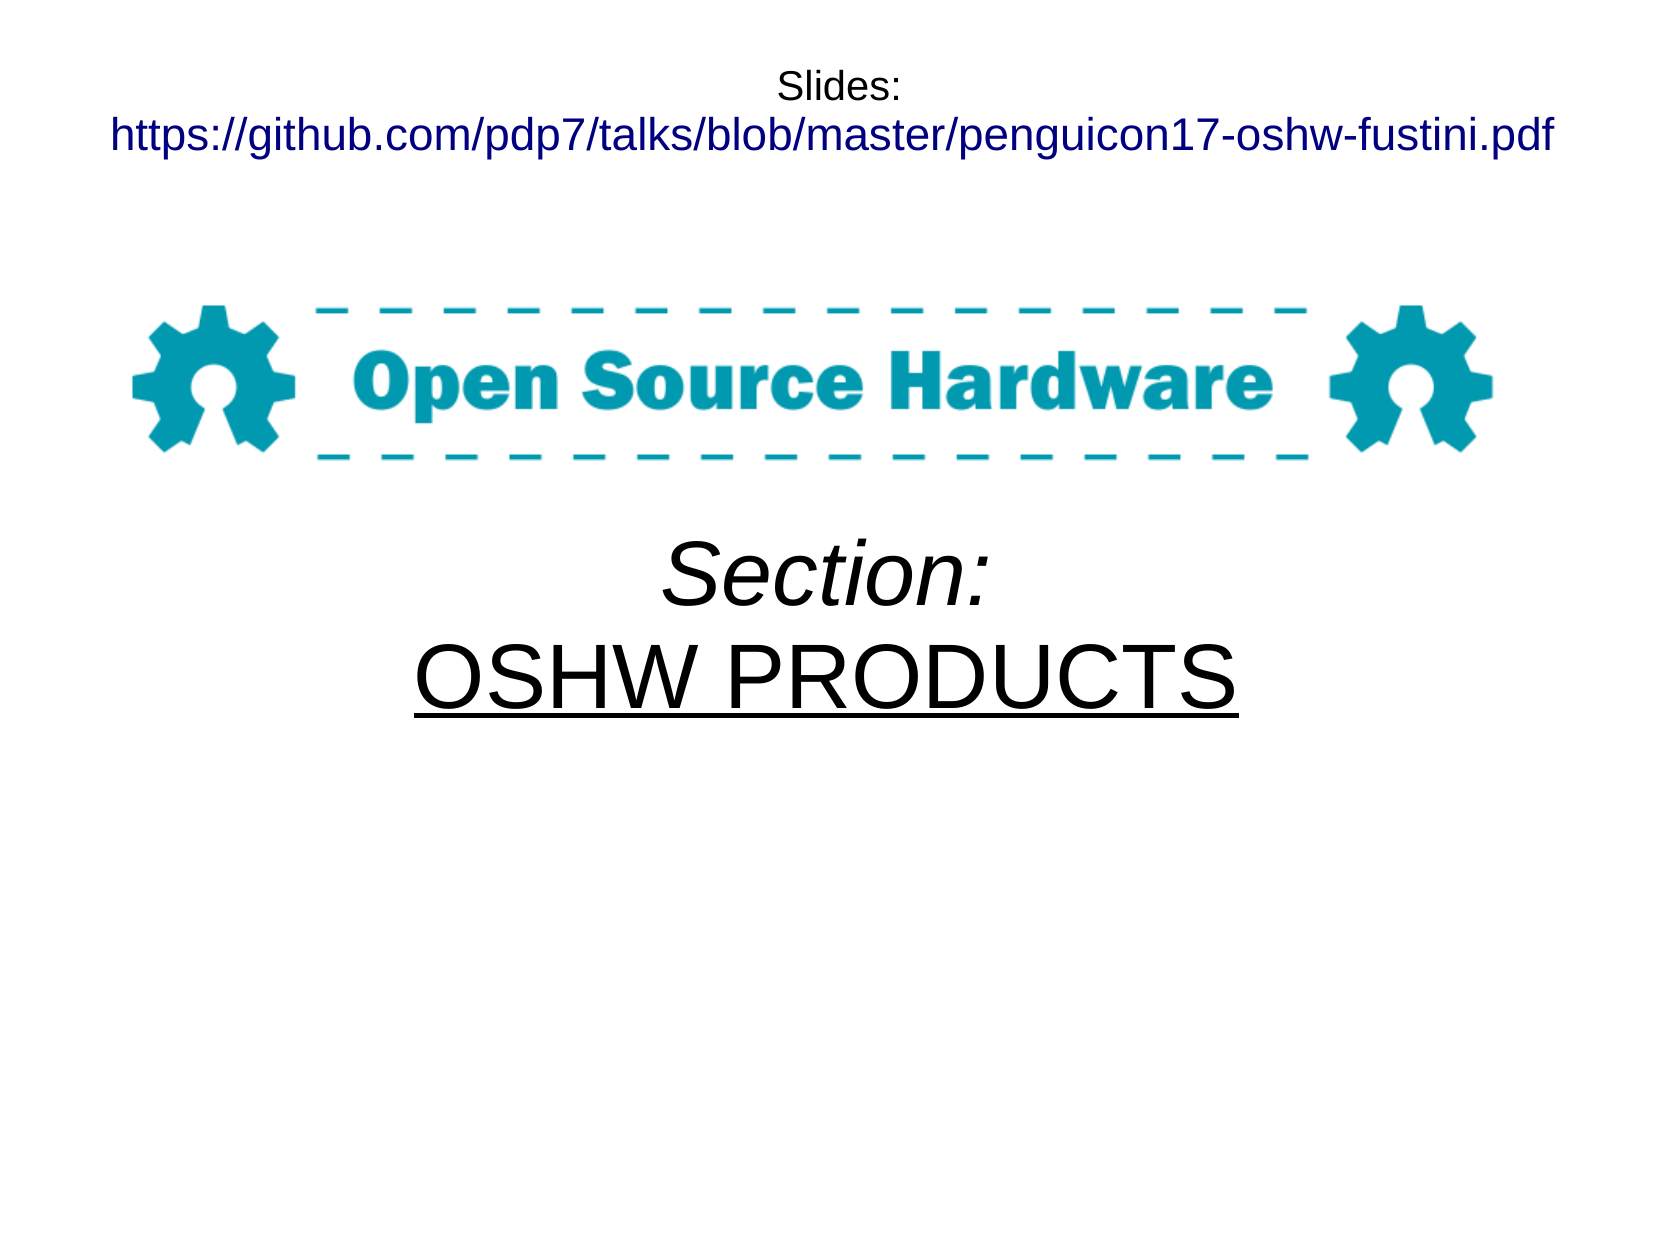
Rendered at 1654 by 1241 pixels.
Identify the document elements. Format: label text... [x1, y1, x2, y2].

text_box Slides: https://github.com/pdp7/talks/blob/master/penguicon17-oshw-fustini.pdf [69, 55, 1609, 210]
title Section: OSHW PRODUCTS [82, 521, 1571, 729]
picture [114, 265, 1531, 494]
